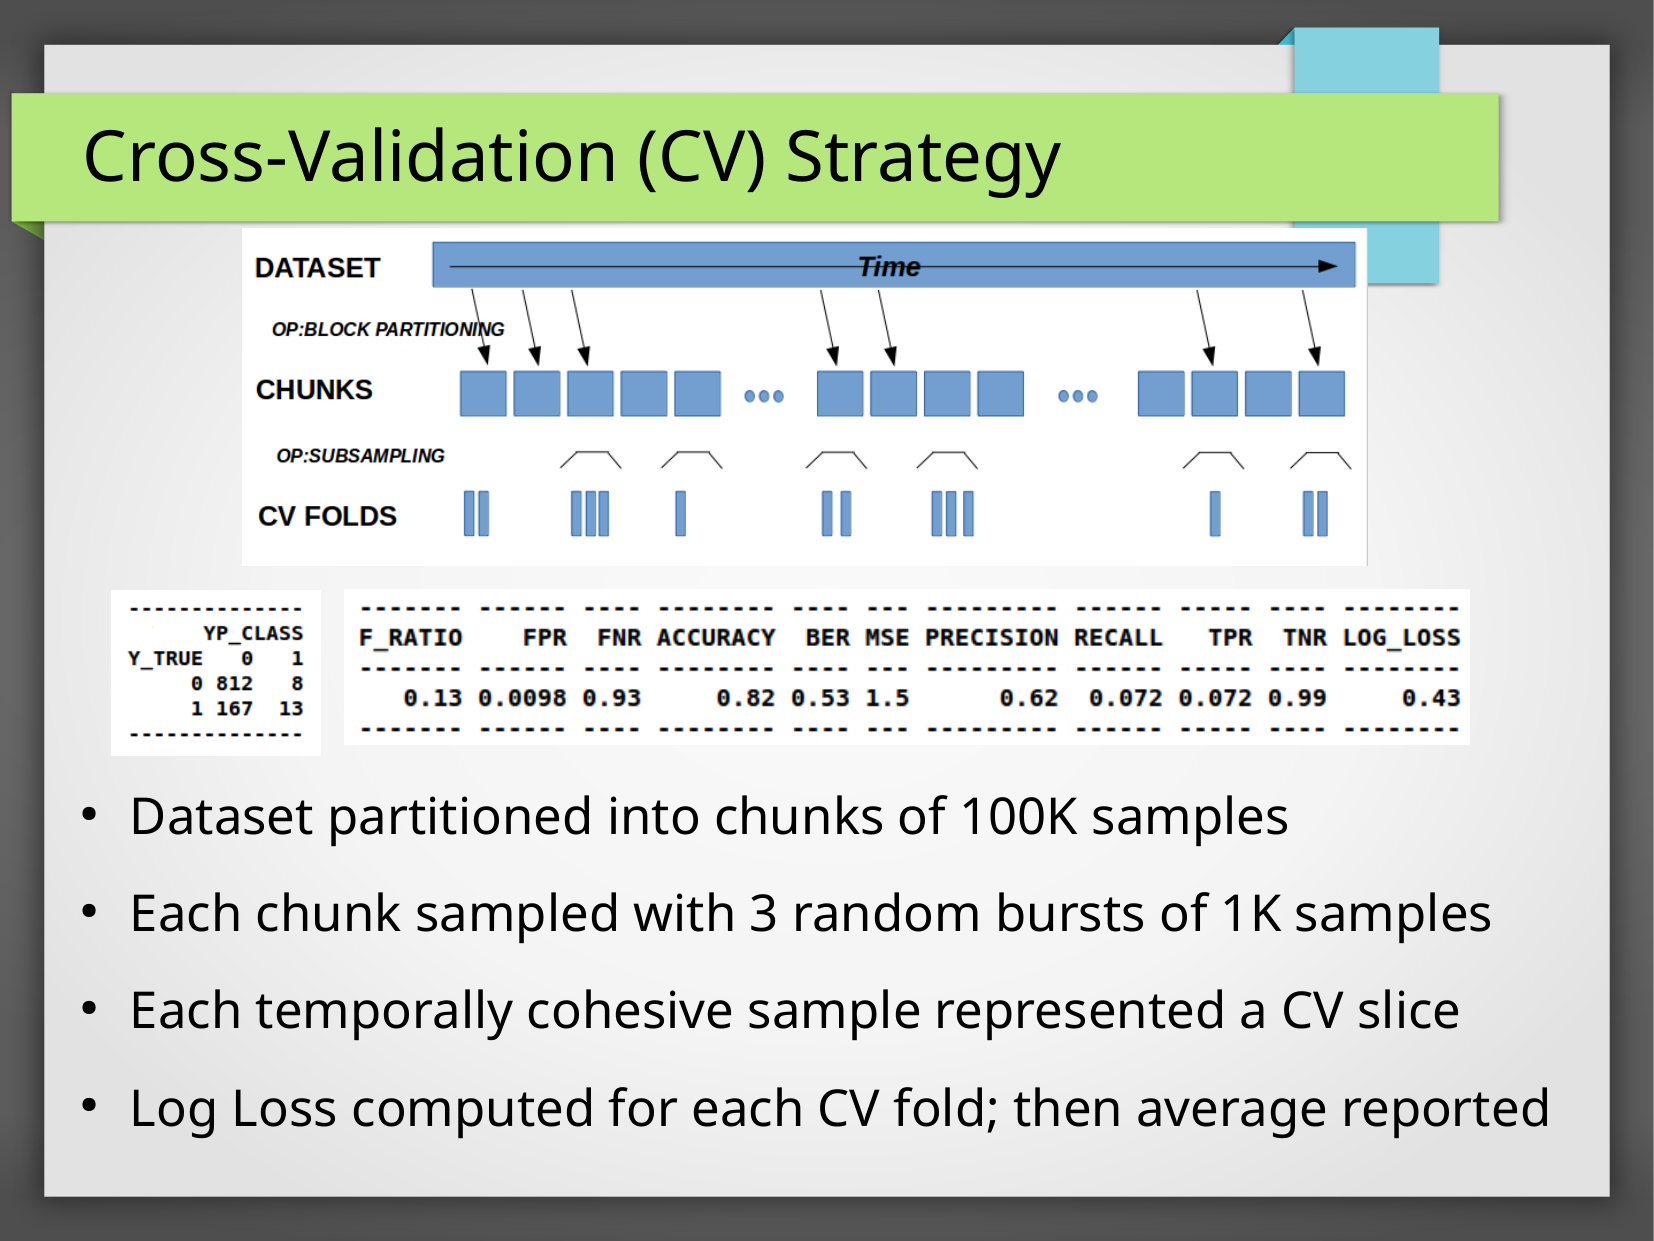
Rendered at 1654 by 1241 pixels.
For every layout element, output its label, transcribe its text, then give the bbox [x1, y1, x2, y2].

list Dataset partitioned into chunks of 100K samples Each chunk sampled with 3 random bursts of 1K samples Each temporally cohesive sample represented a CV slice Log Loss computed for each CV fold; then average reported [63, 780, 1591, 1193]
picture [0, 0, 1654, 1241]
title Cross-Validation (CV) Strategy [82, 94, 1501, 213]
